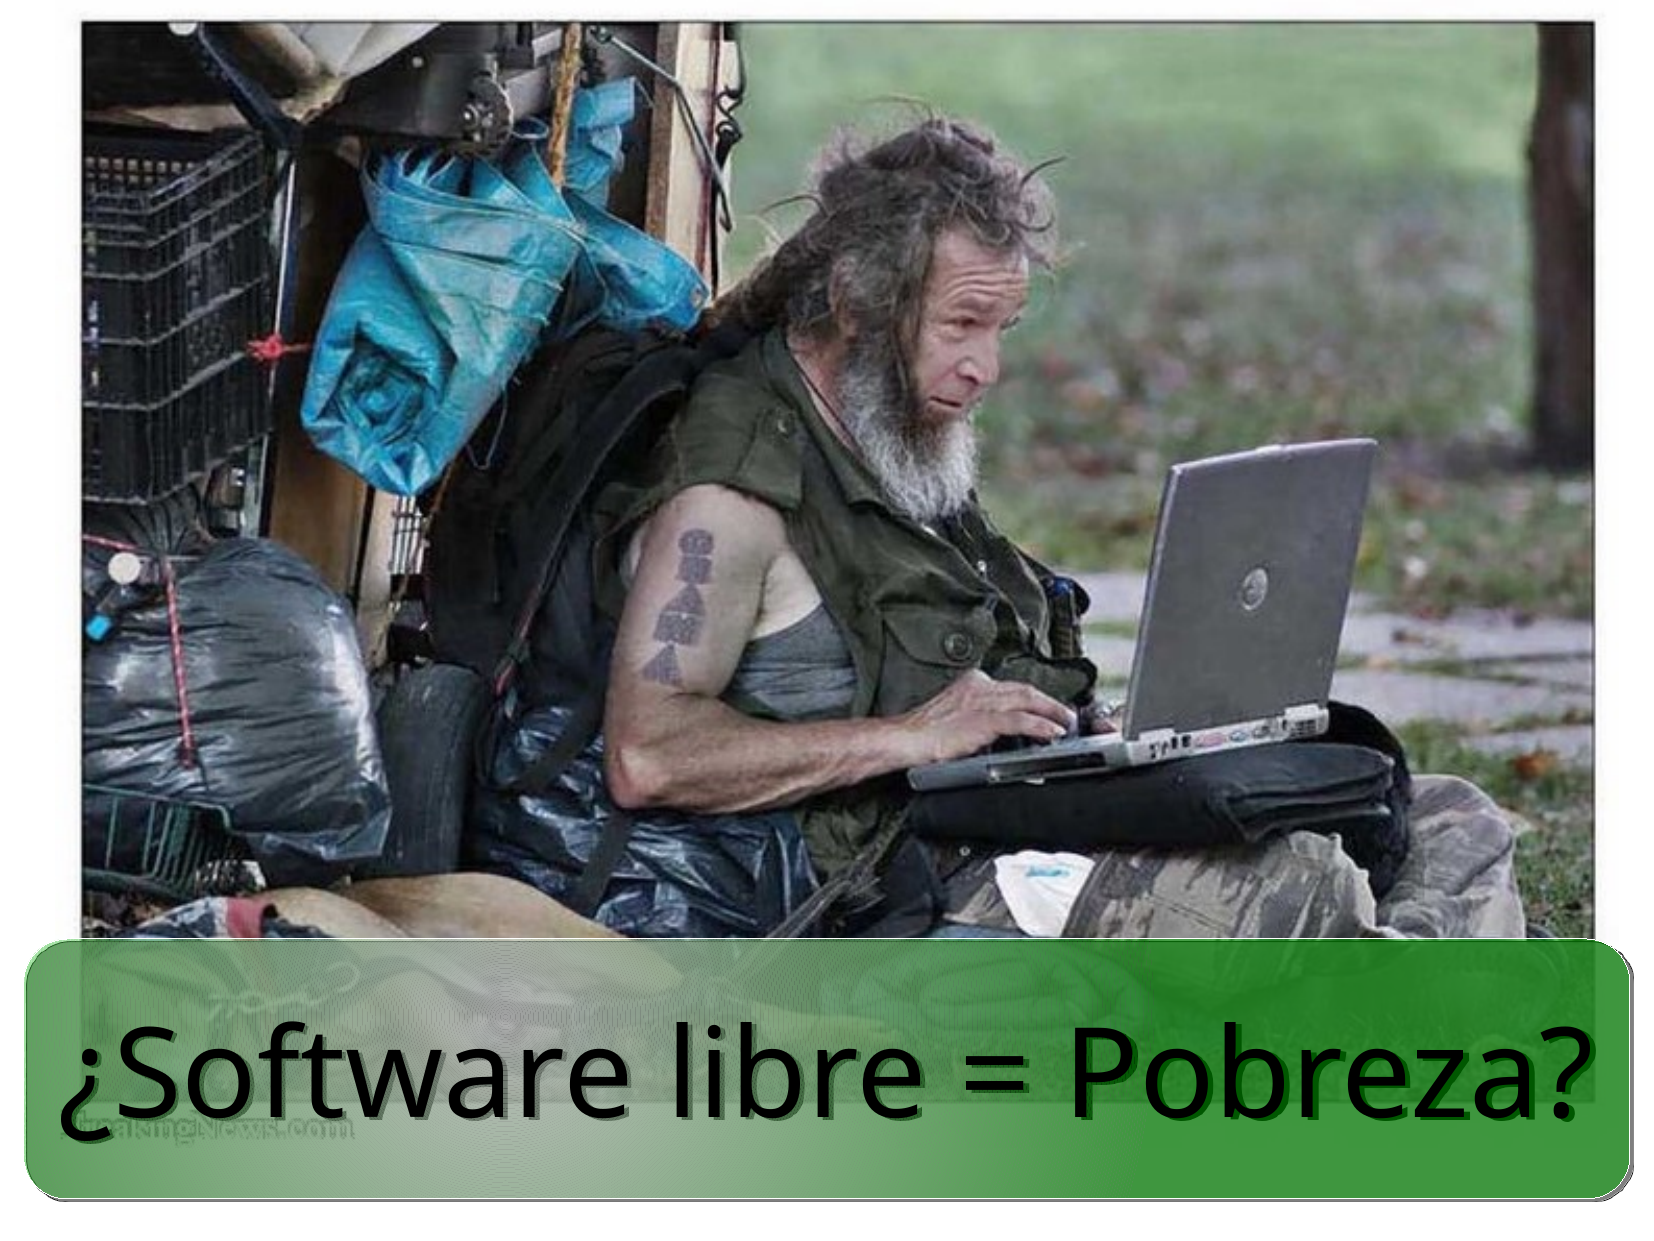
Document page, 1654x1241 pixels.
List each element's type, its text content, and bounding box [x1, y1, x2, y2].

picture [55, 0, 1619, 952]
text_box ¿Software libre = Pobreza? [23, 938, 1630, 1199]
